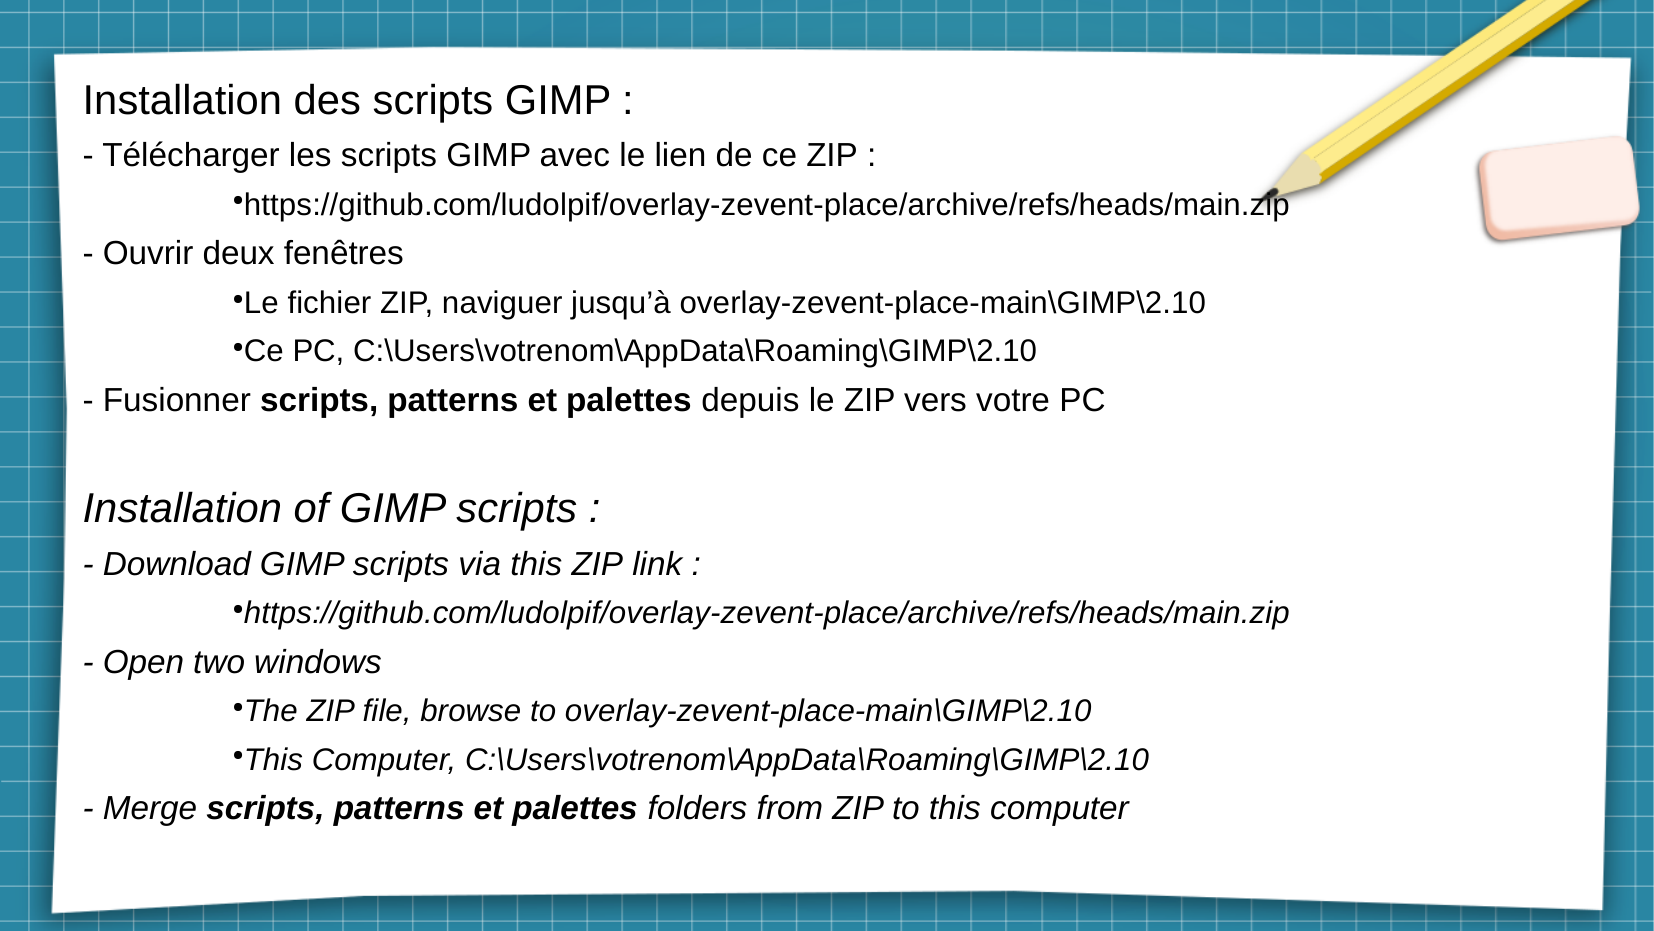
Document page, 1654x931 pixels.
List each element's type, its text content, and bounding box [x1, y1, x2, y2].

list Installation des scripts GIMP : - Télécharger les scripts GIMP avec le lien de ce ZIP : https://github.com/ludolpif/overlay-zevent-place/archive/refs/heads/main.zip - Ouvrir deux fenêtres Le fichier ZIP, naviguer jusqu’à overlay-zevent-place-main\GIMP\2.10 Ce PC, C:\Users\votrenom\AppData\Roaming\GIMP\2.10 - Fusionner scripts, patterns et palettes depuis le ZIP vers votre PC Installation of GIMP scripts : - Download GIMP scripts via this ZIP link : https://github.com/ludolpif/overlay-zevent-place/archive/refs/heads/main.zip - Open two windows The ZIP file, browse to overlay-zevent-place-main\GIMP\2.10 This Computer, C:\Users\votrenom\AppData\Roaming\GIMP\2.10 - Merge scripts, patterns et palettes folders from ZIP to this computer [82, 82, 1571, 880]
